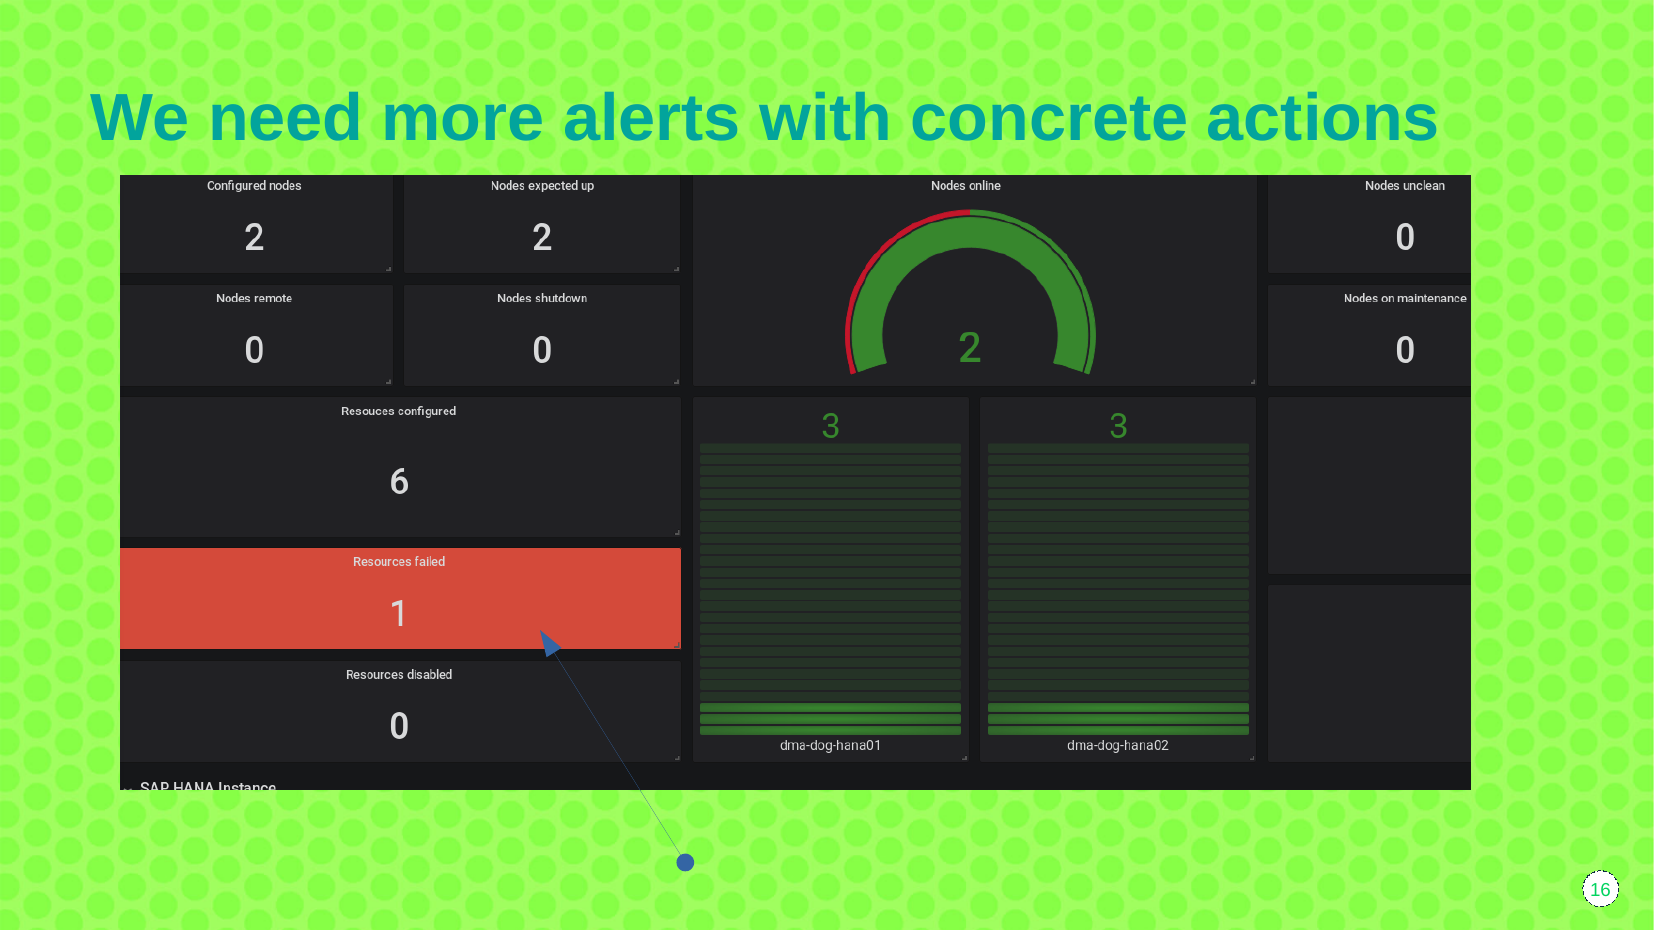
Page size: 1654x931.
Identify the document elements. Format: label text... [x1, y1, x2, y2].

title We need more alerts with concrete actions [75, 39, 1486, 196]
picture [0, 0, 1654, 930]
